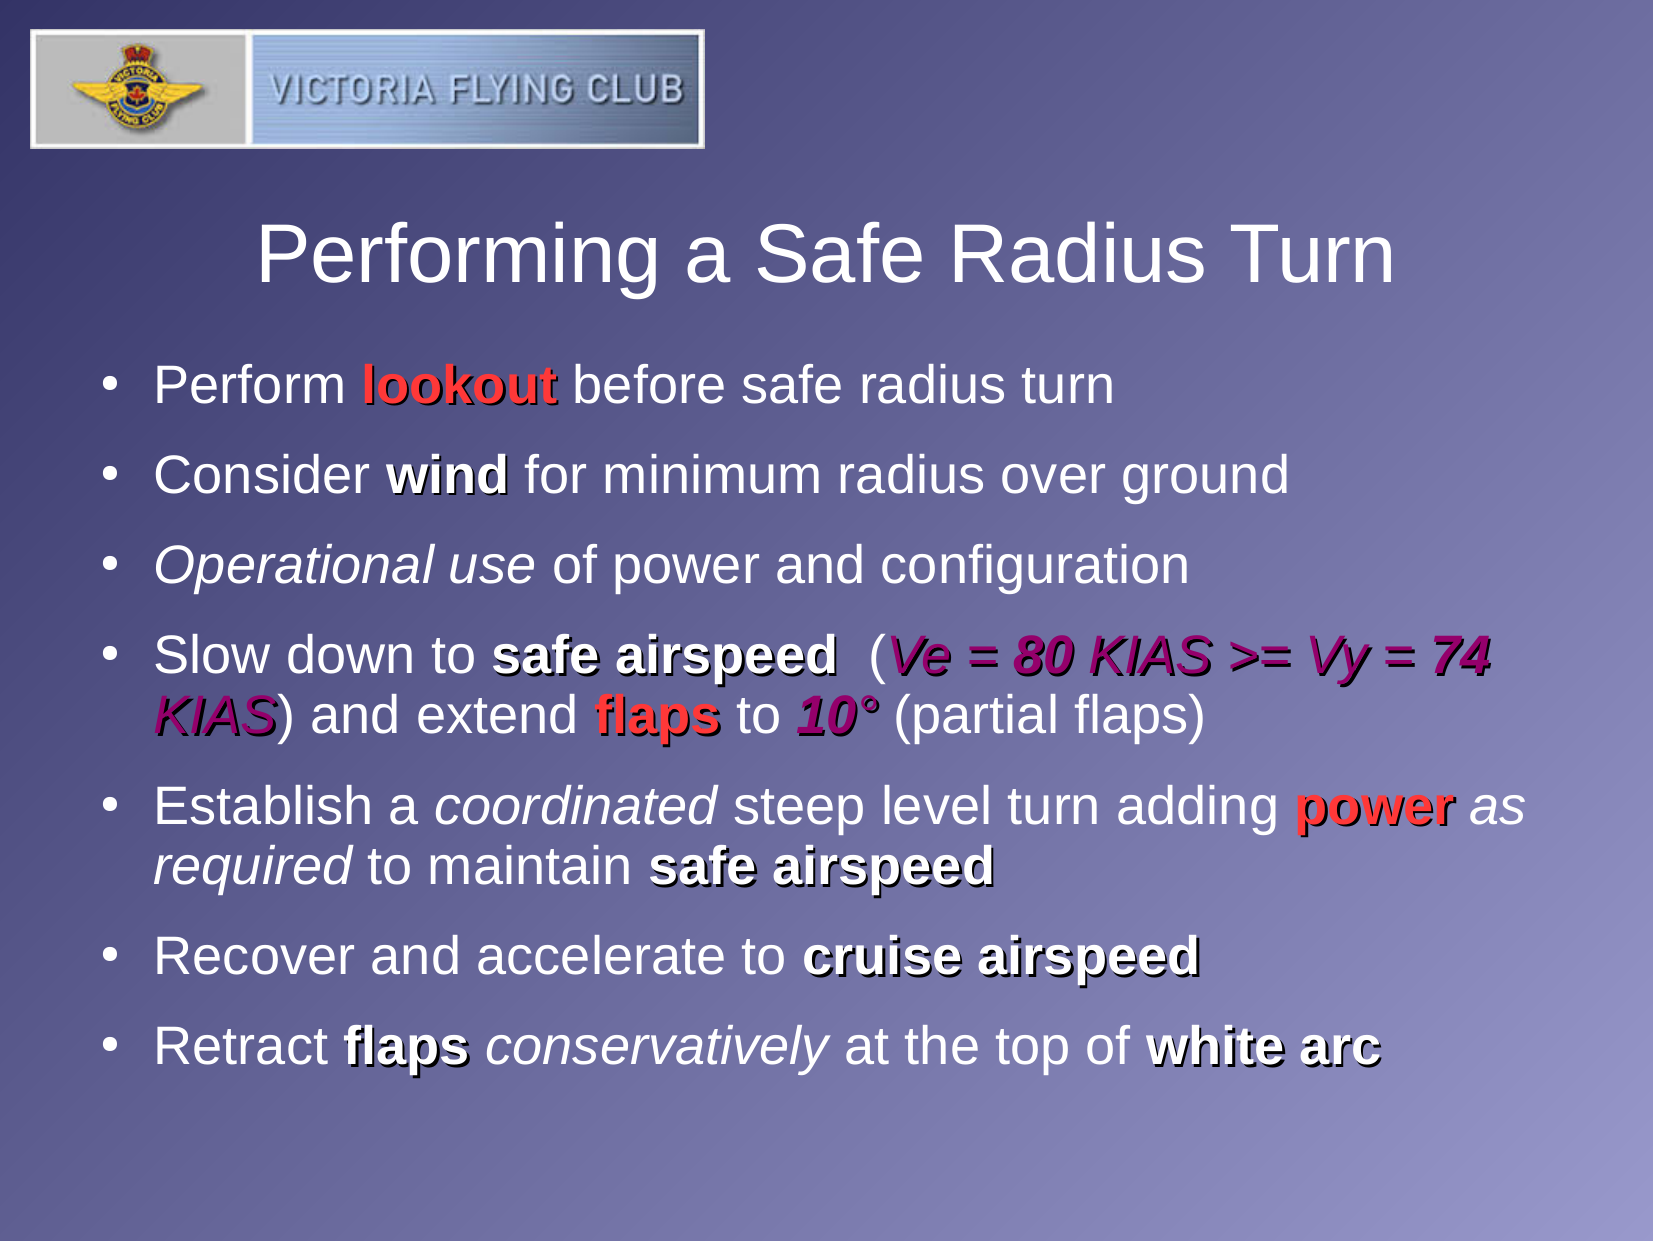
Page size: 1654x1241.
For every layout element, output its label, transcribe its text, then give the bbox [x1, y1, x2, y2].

title Performing a Safe Radius Turn [82, 150, 1571, 354]
picture [30, 29, 705, 149]
list Perform lookout before safe radius turn Consider wind for minimum radius over ground Operational use of power and configuration Slow down to safe airspeed (Ve = 80 KIAS >= Vy = 74 KIAS) and extend flaps to 10° (partial flaps) Establish a coordinated steep level turn adding power as required to maintain safe airspeed Recover and accelerate to cruise airspeed Retract flaps conservatively at the top of white arc [82, 354, 1571, 1150]
